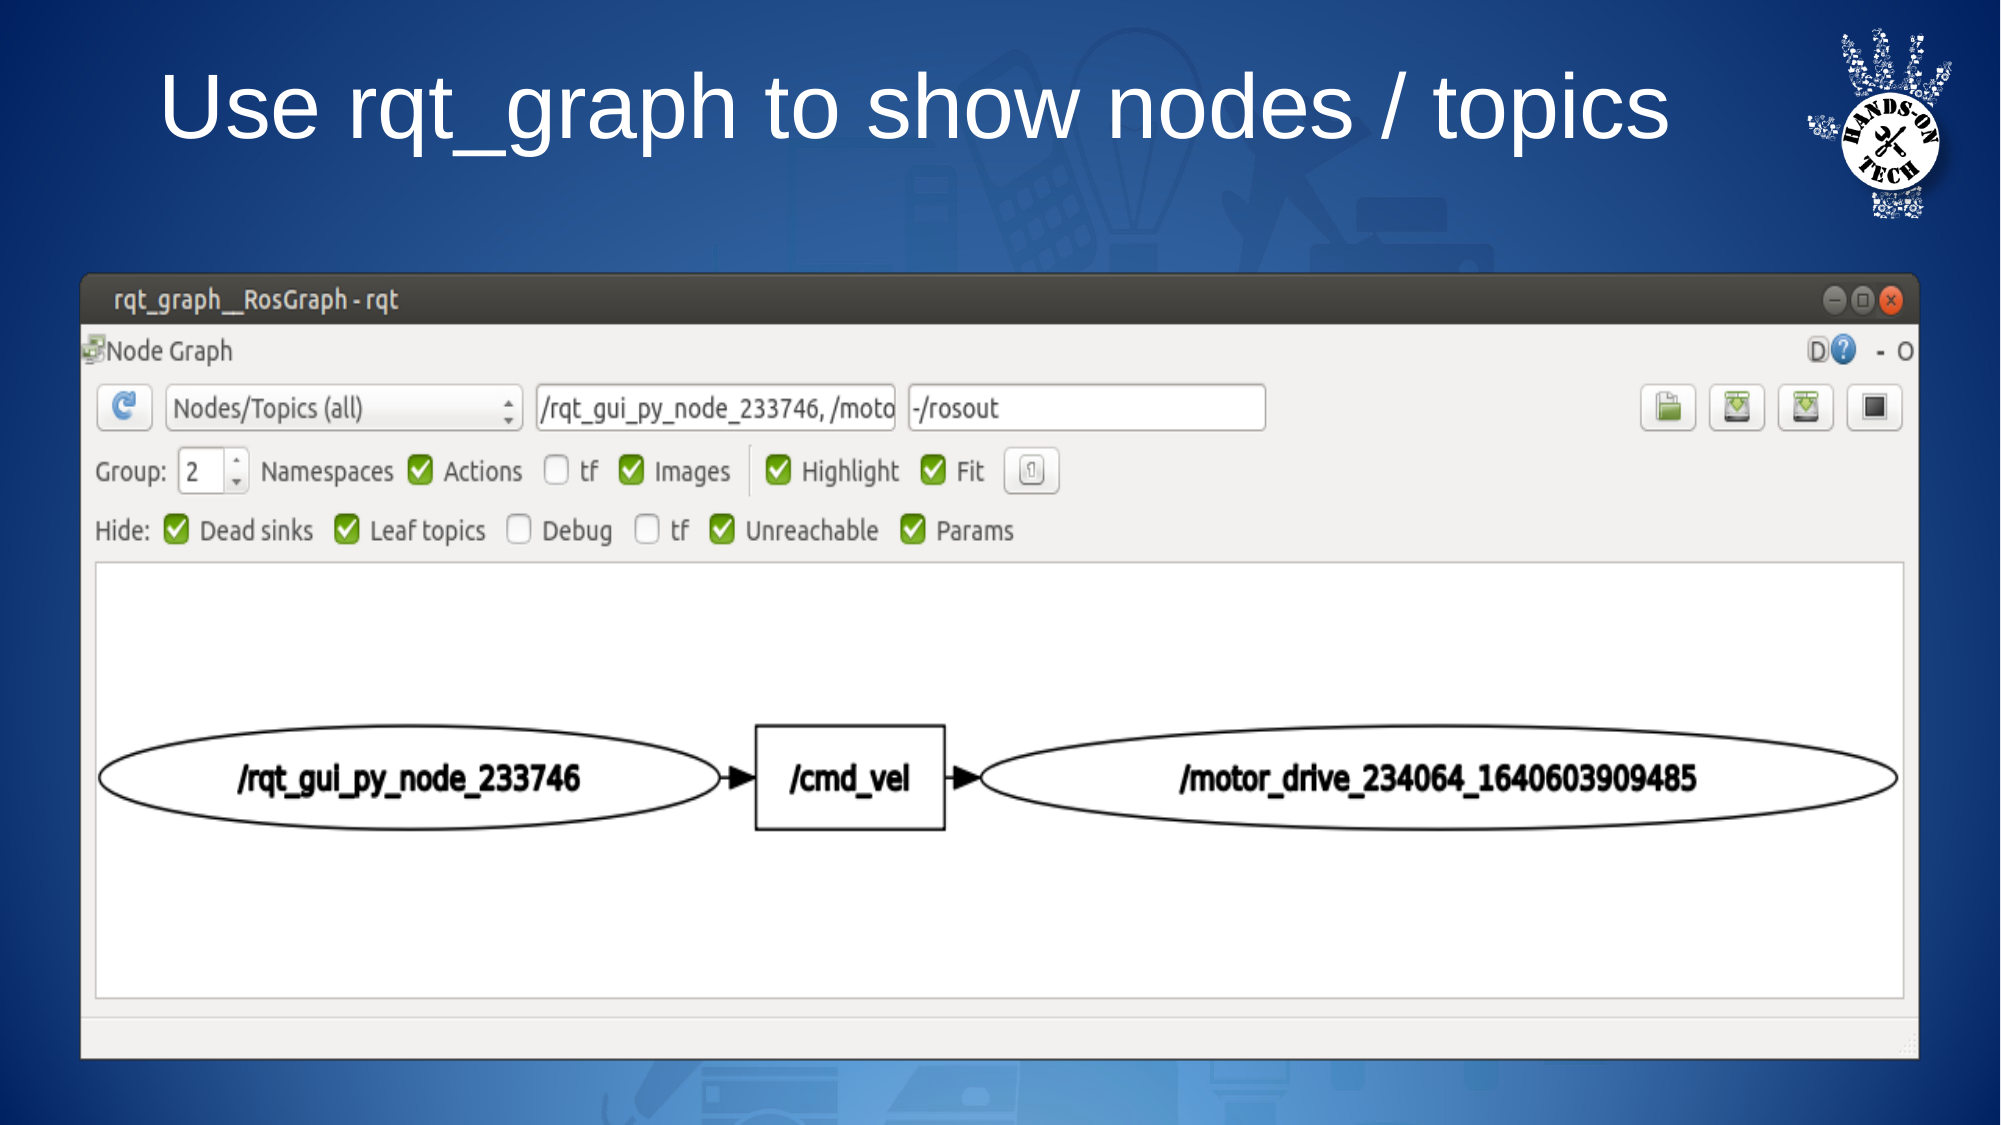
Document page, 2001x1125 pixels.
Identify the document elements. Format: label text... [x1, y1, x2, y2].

text_box Use rqt_graph to show nodes / topics [5, 0, 1828, 218]
picture [0, 0, 2001, 1125]
